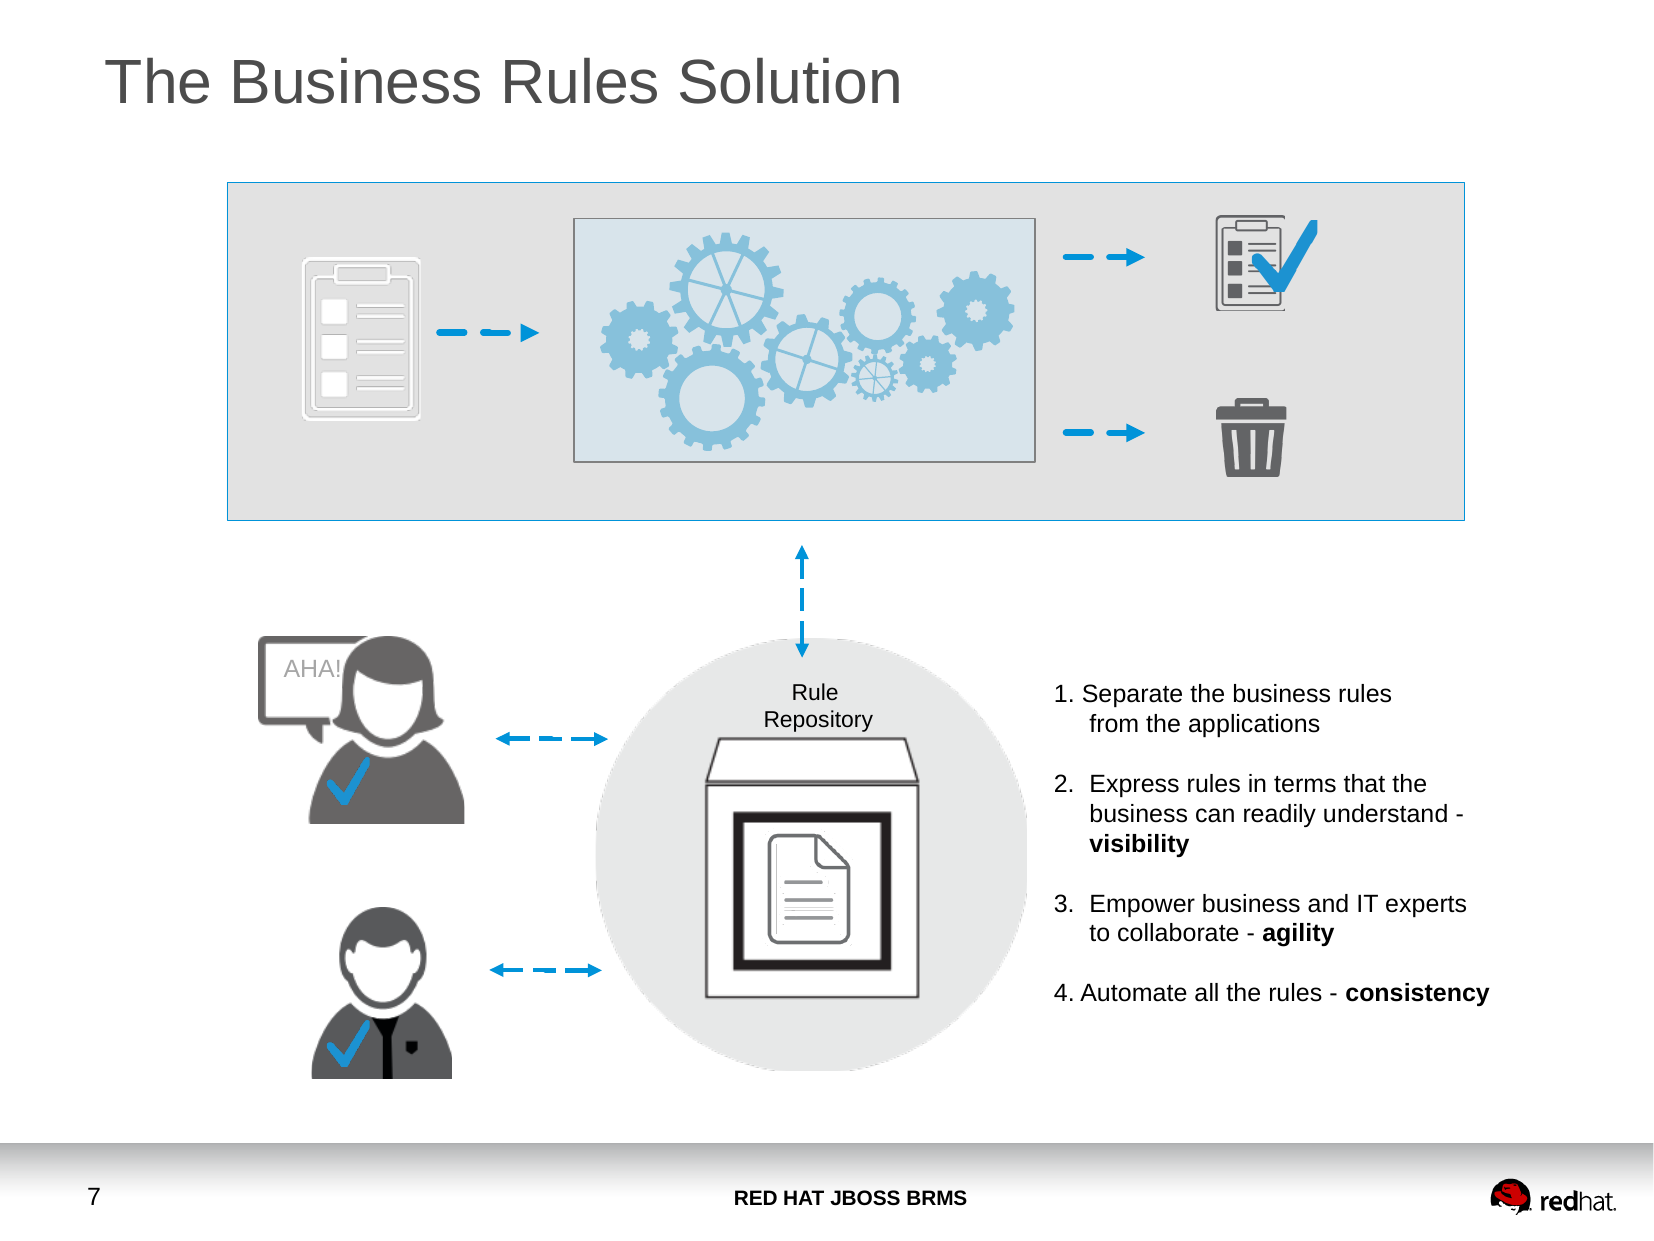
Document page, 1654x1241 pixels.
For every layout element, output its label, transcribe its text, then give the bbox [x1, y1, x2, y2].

picture [1216, 398, 1287, 477]
picture [301, 257, 421, 421]
text_box The Business Rules Solution [82, 20, 1571, 133]
text_box 1. Separate the business rules from the applications Express rules in terms that the business can readily understand - visibility Empower business and IT experts to collaborate - agility 4. Automate all the rules - consistency [1039, 670, 1540, 1050]
picture [1215, 215, 1318, 311]
picture [311, 907, 452, 1079]
text_box Rule Repository [714, 669, 915, 740]
picture [258, 636, 465, 824]
text_box AHA! [259, 645, 357, 690]
picture [595, 638, 1027, 1071]
text_box [226, 182, 1465, 520]
picture [0, 1143, 1654, 1241]
